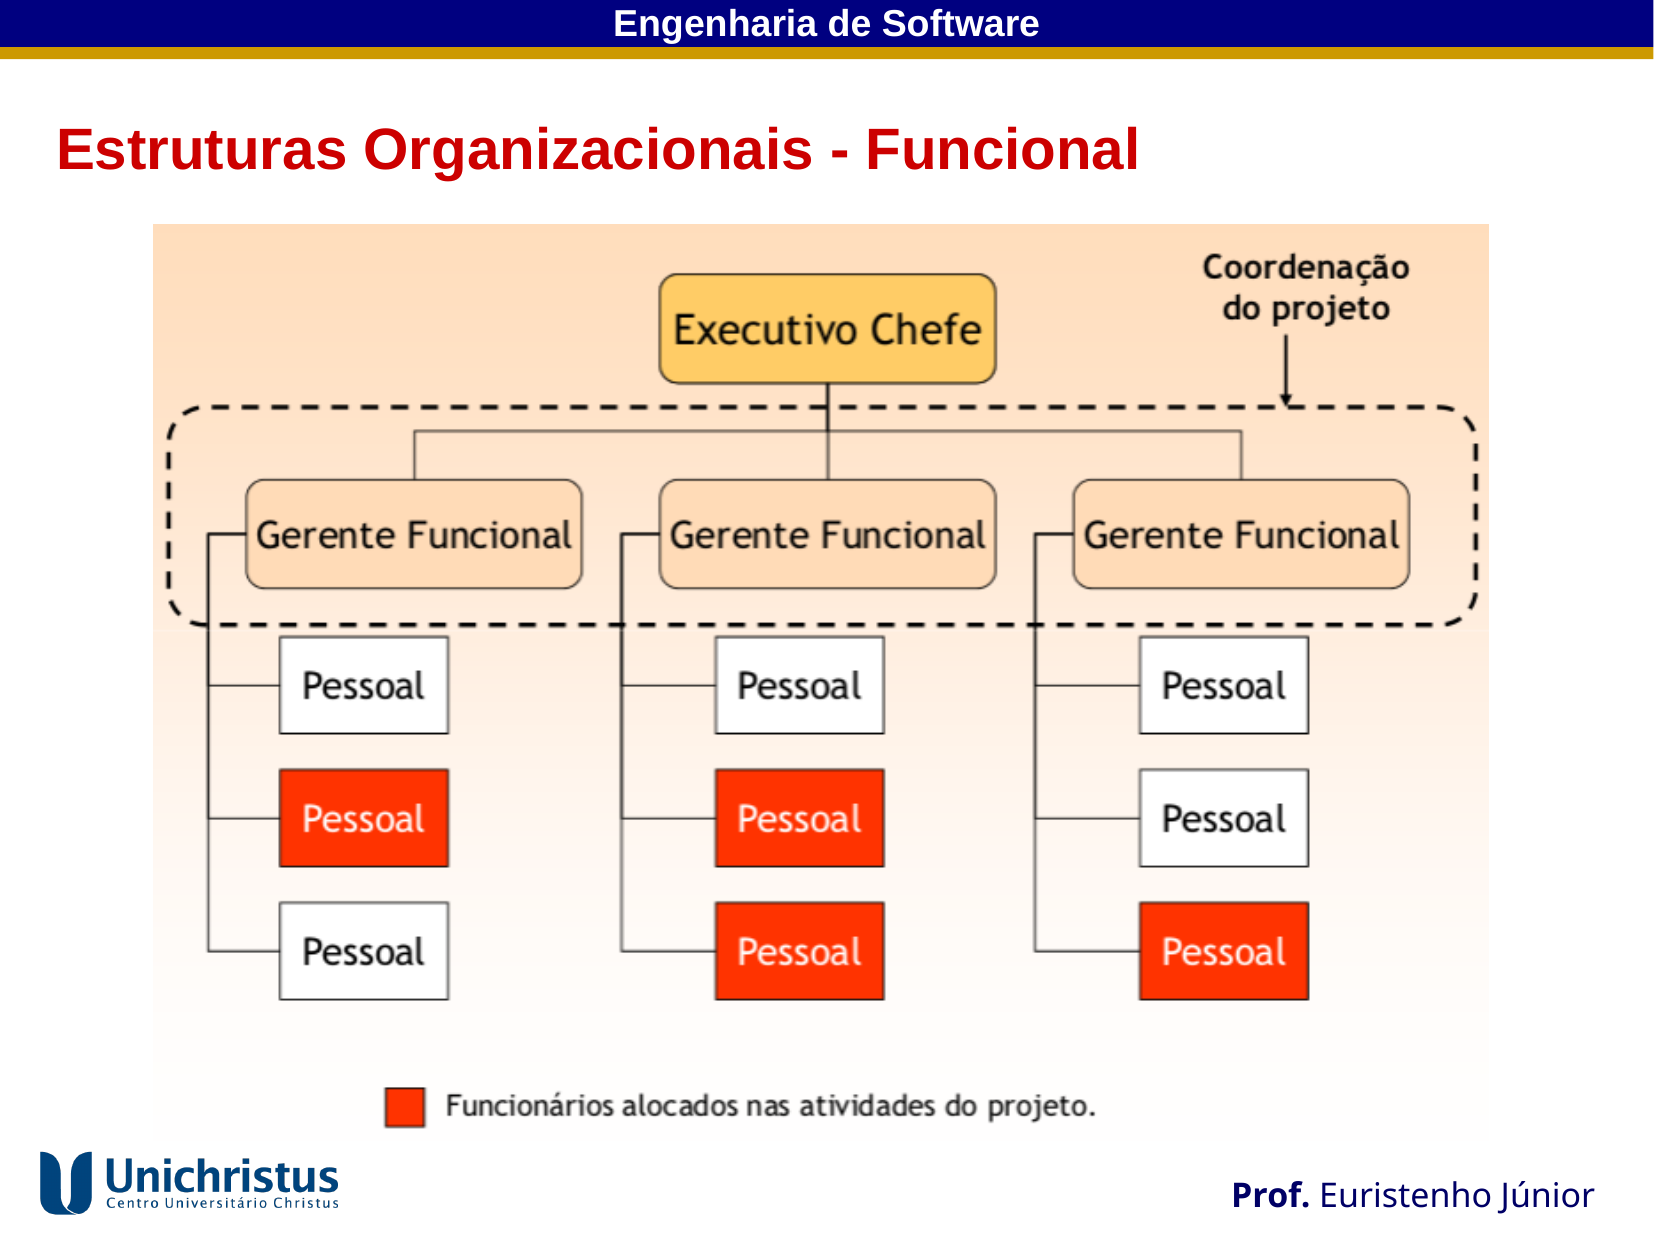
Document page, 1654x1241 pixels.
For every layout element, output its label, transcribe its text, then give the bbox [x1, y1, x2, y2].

text_box Prof. Euristenho Júnior [1216, 1163, 1654, 1224]
picture [153, 224, 1489, 1141]
text_box [0, 47, 1654, 60]
picture [35, 1148, 343, 1217]
text_box Estruturas Organizacionais - Funcional [41, 109, 1636, 254]
text_box Engenharia de Software [0, 0, 1654, 47]
